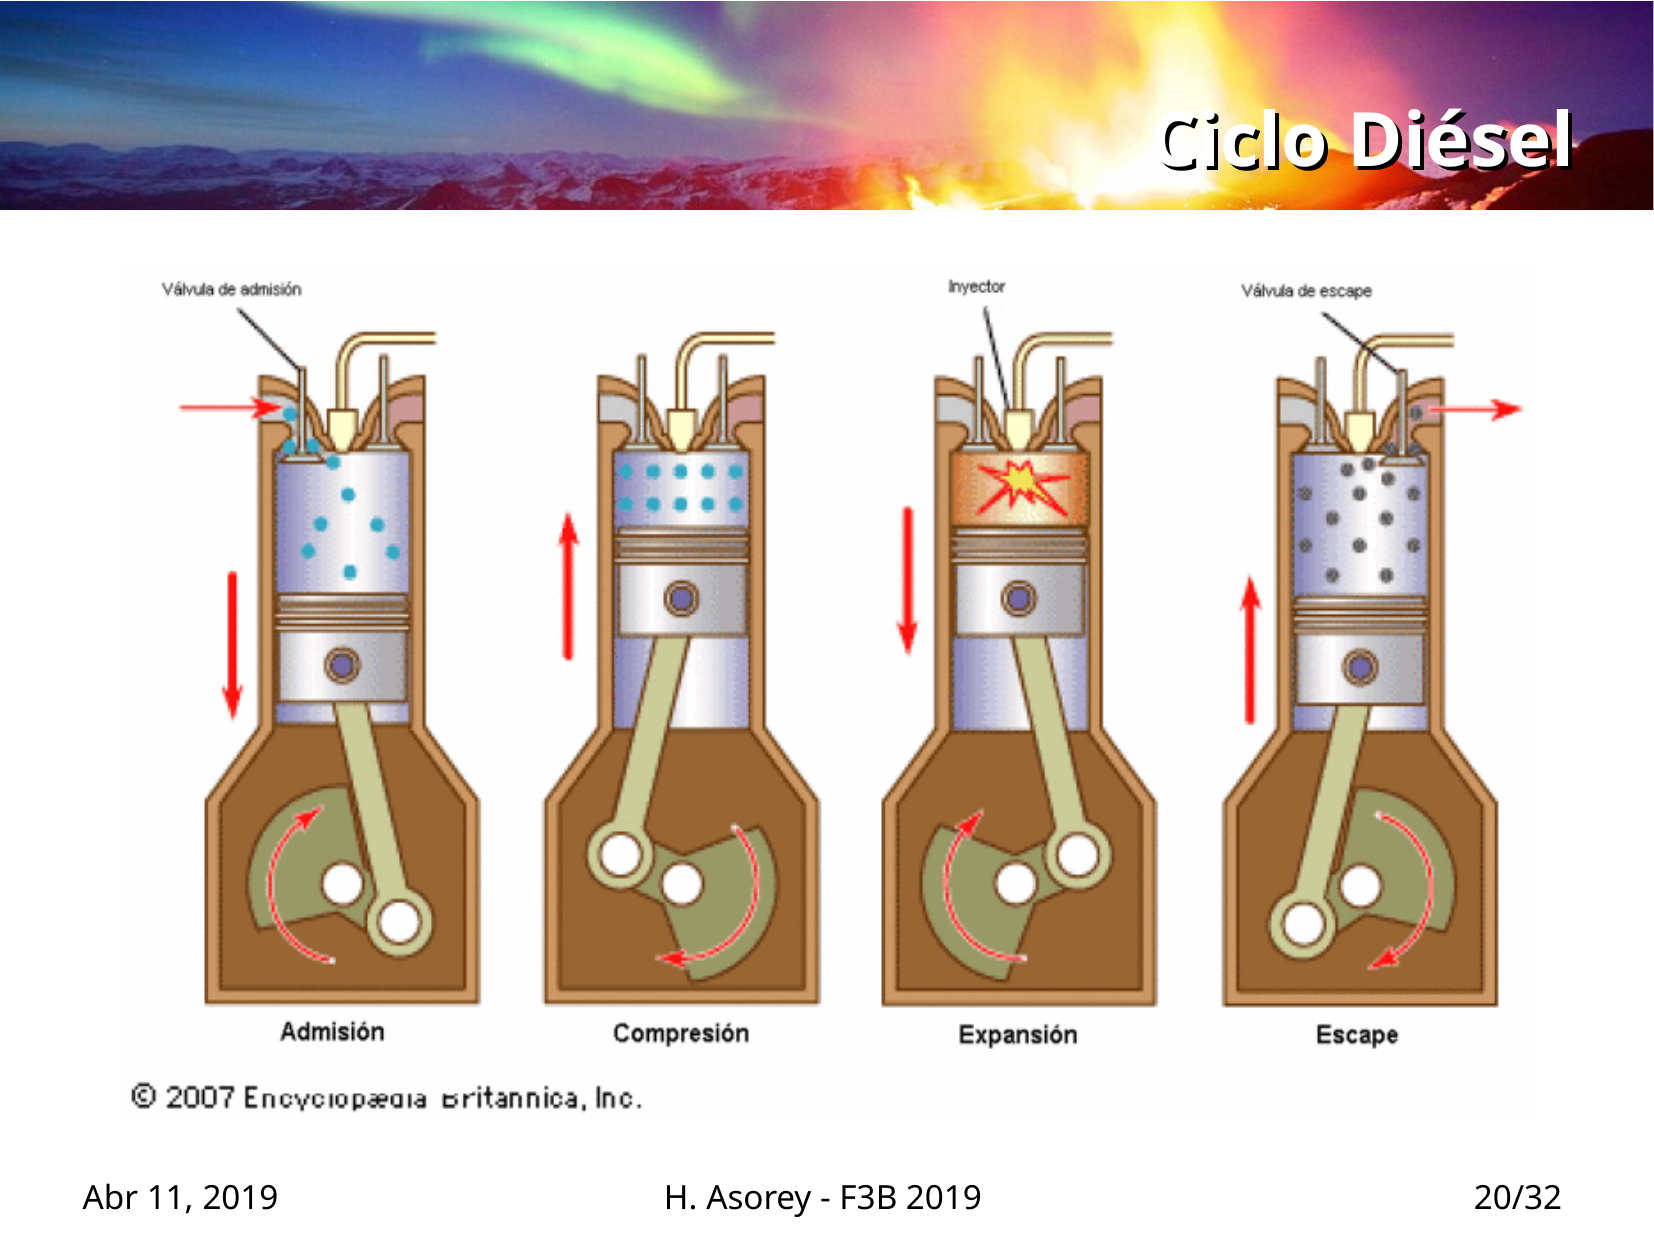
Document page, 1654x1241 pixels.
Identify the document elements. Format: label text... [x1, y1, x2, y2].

picture [0, 1, 1654, 210]
picture [118, 265, 1536, 1123]
title Ciclo Diésel [86, 49, 1576, 226]
